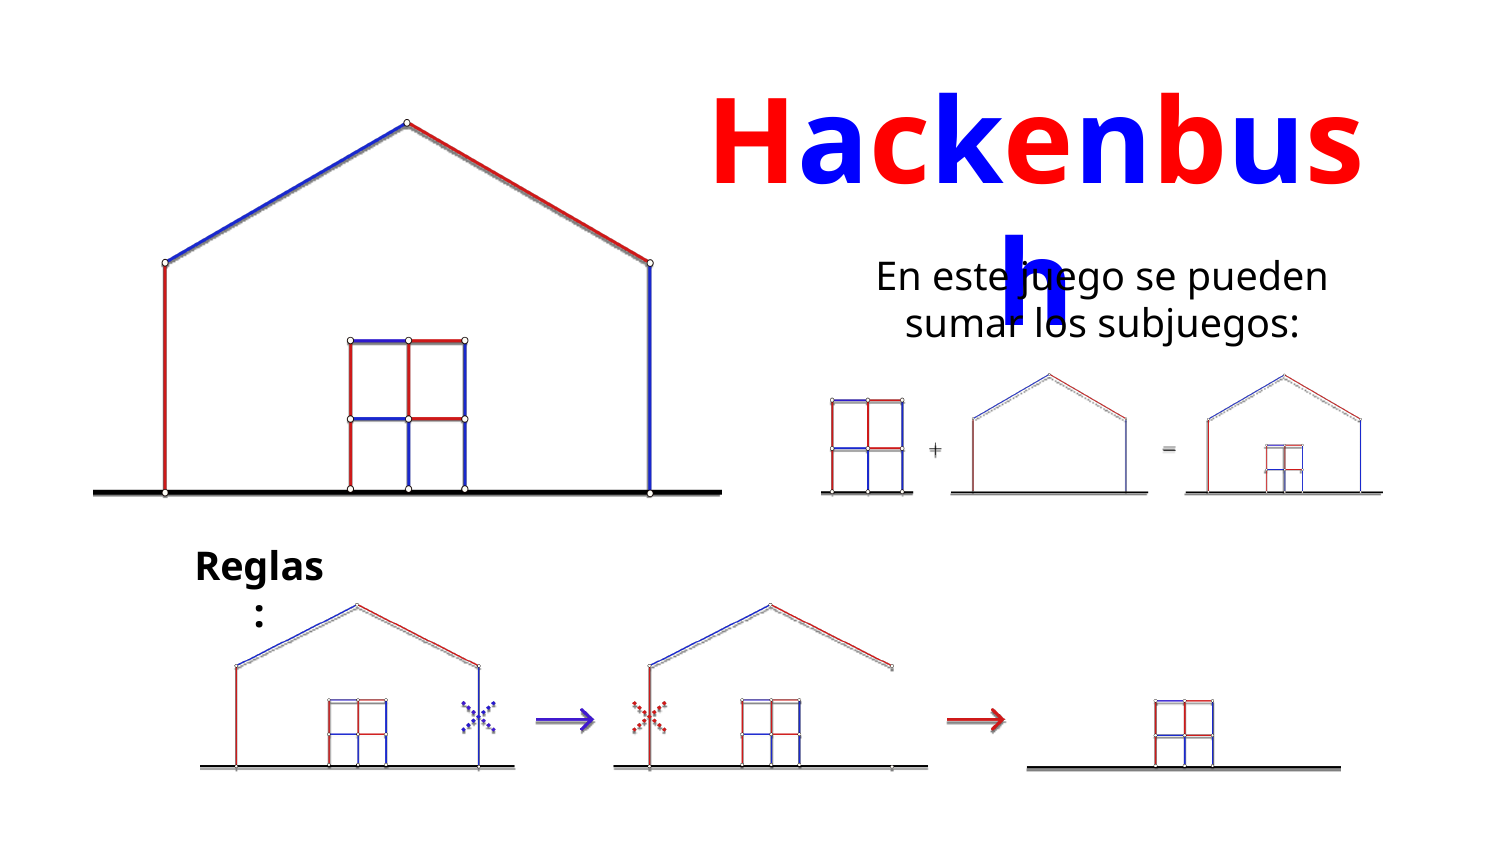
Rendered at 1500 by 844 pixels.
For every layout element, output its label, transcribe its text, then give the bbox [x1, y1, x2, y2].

picture [821, 373, 1383, 508]
text_box En este juego se pueden sumar los subjuegos: [834, 235, 1370, 361]
text_box Reglas: [174, 525, 345, 651]
picture [200, 603, 1341, 777]
picture [93, 119, 722, 497]
text_box Hackenbush [688, 49, 1383, 365]
